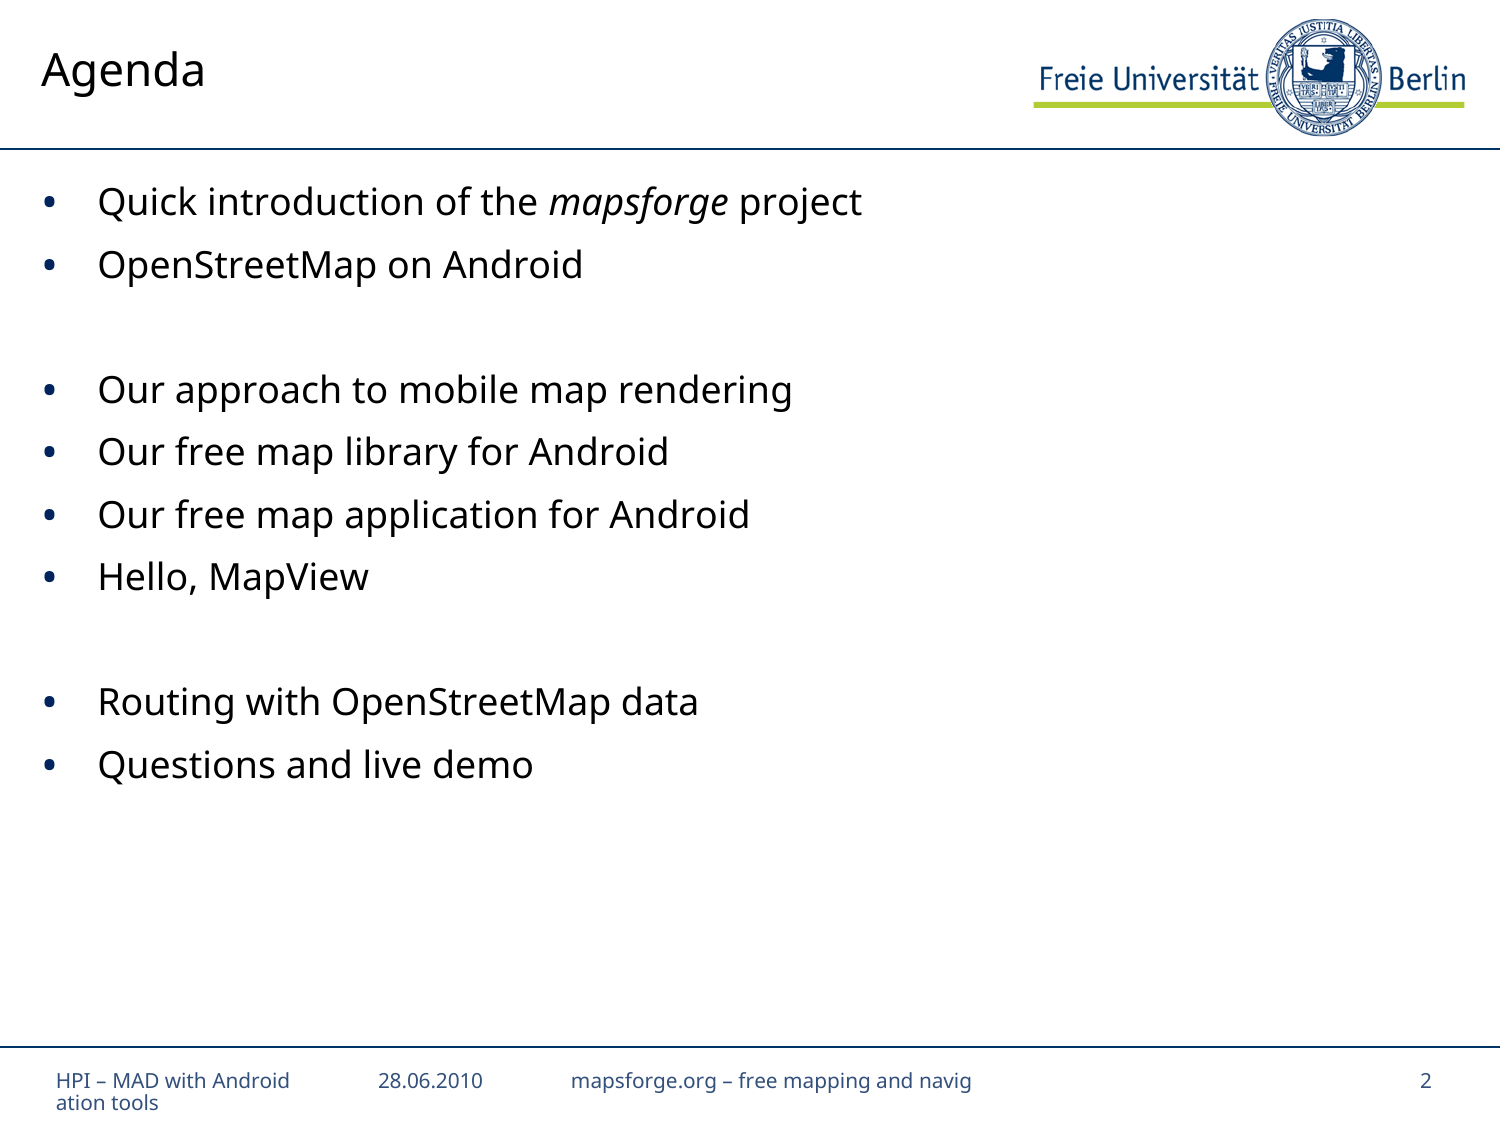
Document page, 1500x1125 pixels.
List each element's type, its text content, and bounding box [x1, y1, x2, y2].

title Agenda [41, 0, 1016, 138]
picture [1033, 19, 1470, 137]
list Quick introduction of the mapsforge project OpenStreetMap on Android Our approach to mobile map rendering Our free map library for Android Our free map application for Android Hello, MapView Routing with OpenStreetMap data Questions and live demo [41, 175, 1447, 919]
